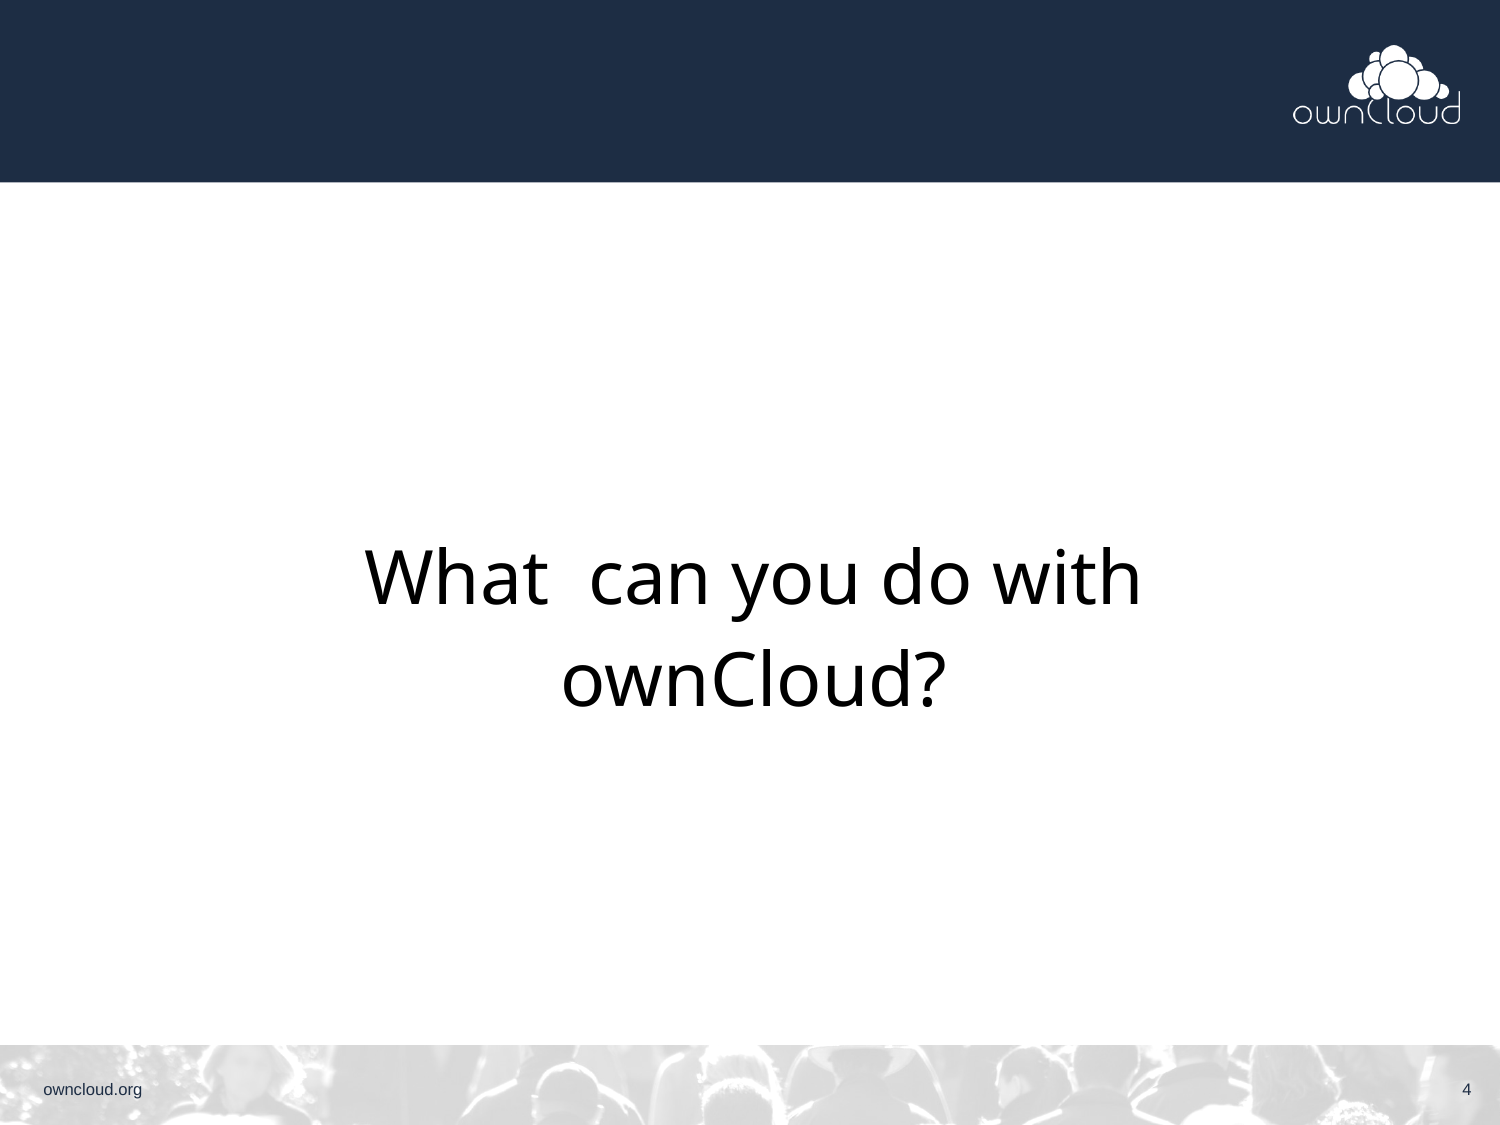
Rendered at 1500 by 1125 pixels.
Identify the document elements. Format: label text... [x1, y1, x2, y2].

picture [0, 1045, 1500, 1125]
text_box What can you do with ownCloud? [169, 516, 1339, 616]
picture [1293, 45, 1460, 124]
